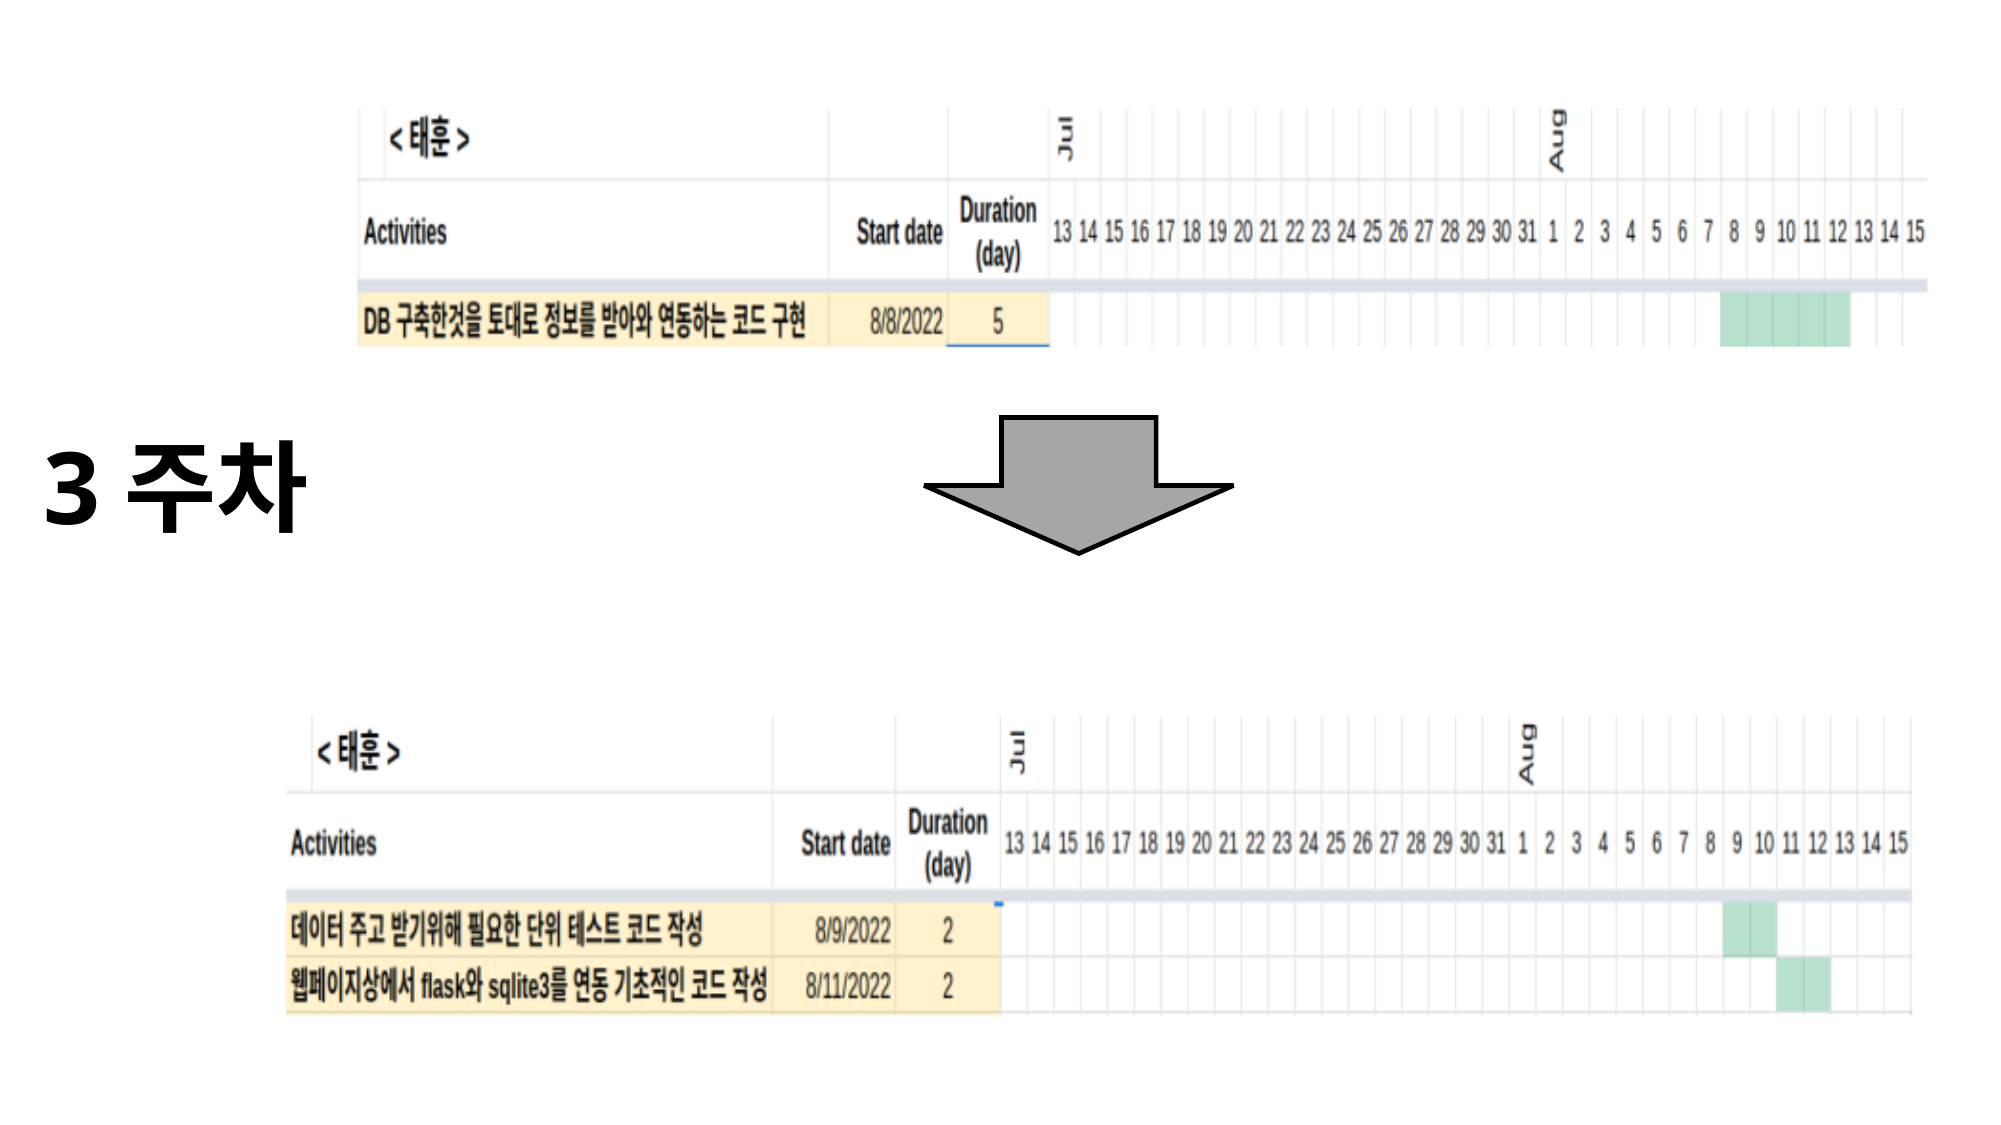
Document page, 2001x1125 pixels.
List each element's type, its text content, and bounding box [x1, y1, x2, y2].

text_box 3주차 [28, 417, 354, 554]
text_box [924, 417, 1234, 554]
picture [354, 108, 1937, 351]
picture [279, 706, 1916, 1018]
